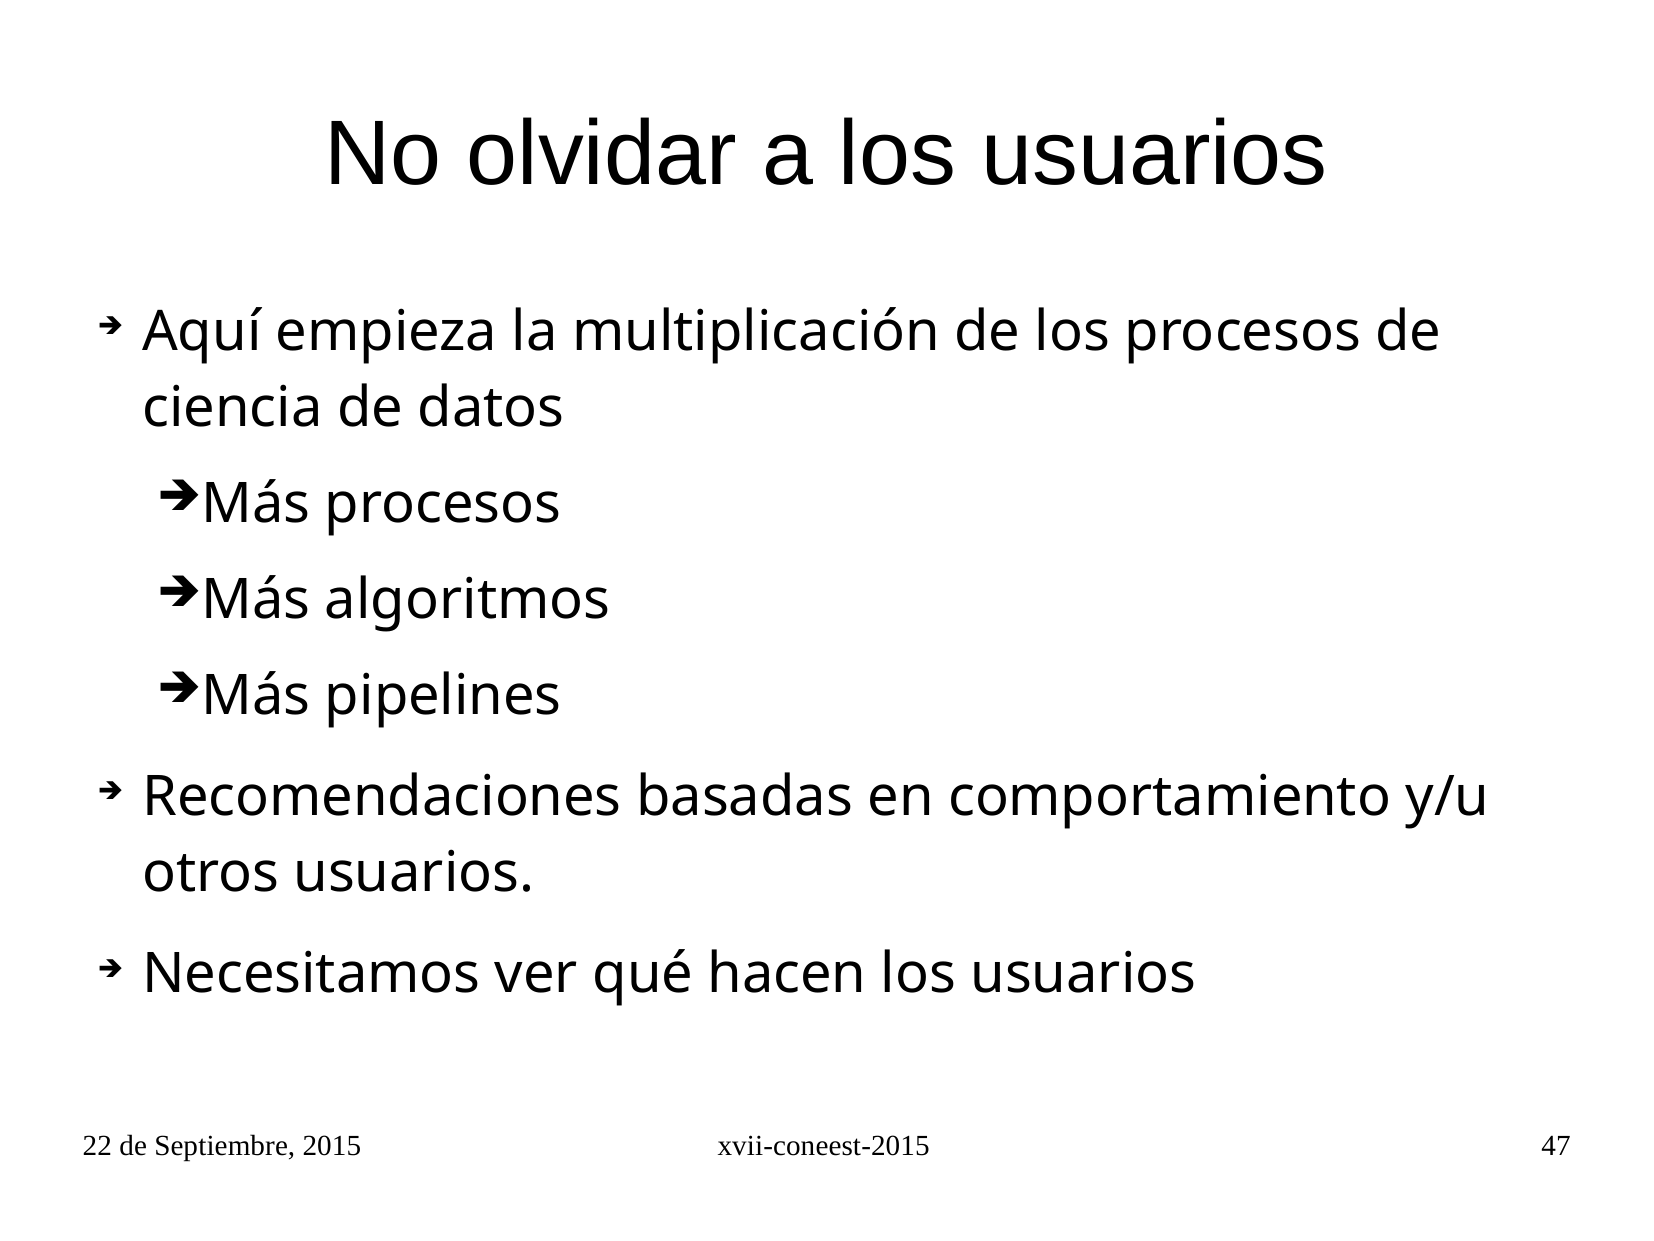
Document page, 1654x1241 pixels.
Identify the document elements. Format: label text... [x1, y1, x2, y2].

title No olvidar a los usuarios [82, 49, 1571, 257]
list Aquí empieza la multiplicación de los procesos de ciencia de datos Más procesos Más algoritmos Más pipelines Recomendaciones basadas en comportamiento y/u otros usuarios. Necesitamos ver qué hacen los usuarios [82, 290, 1571, 1010]
